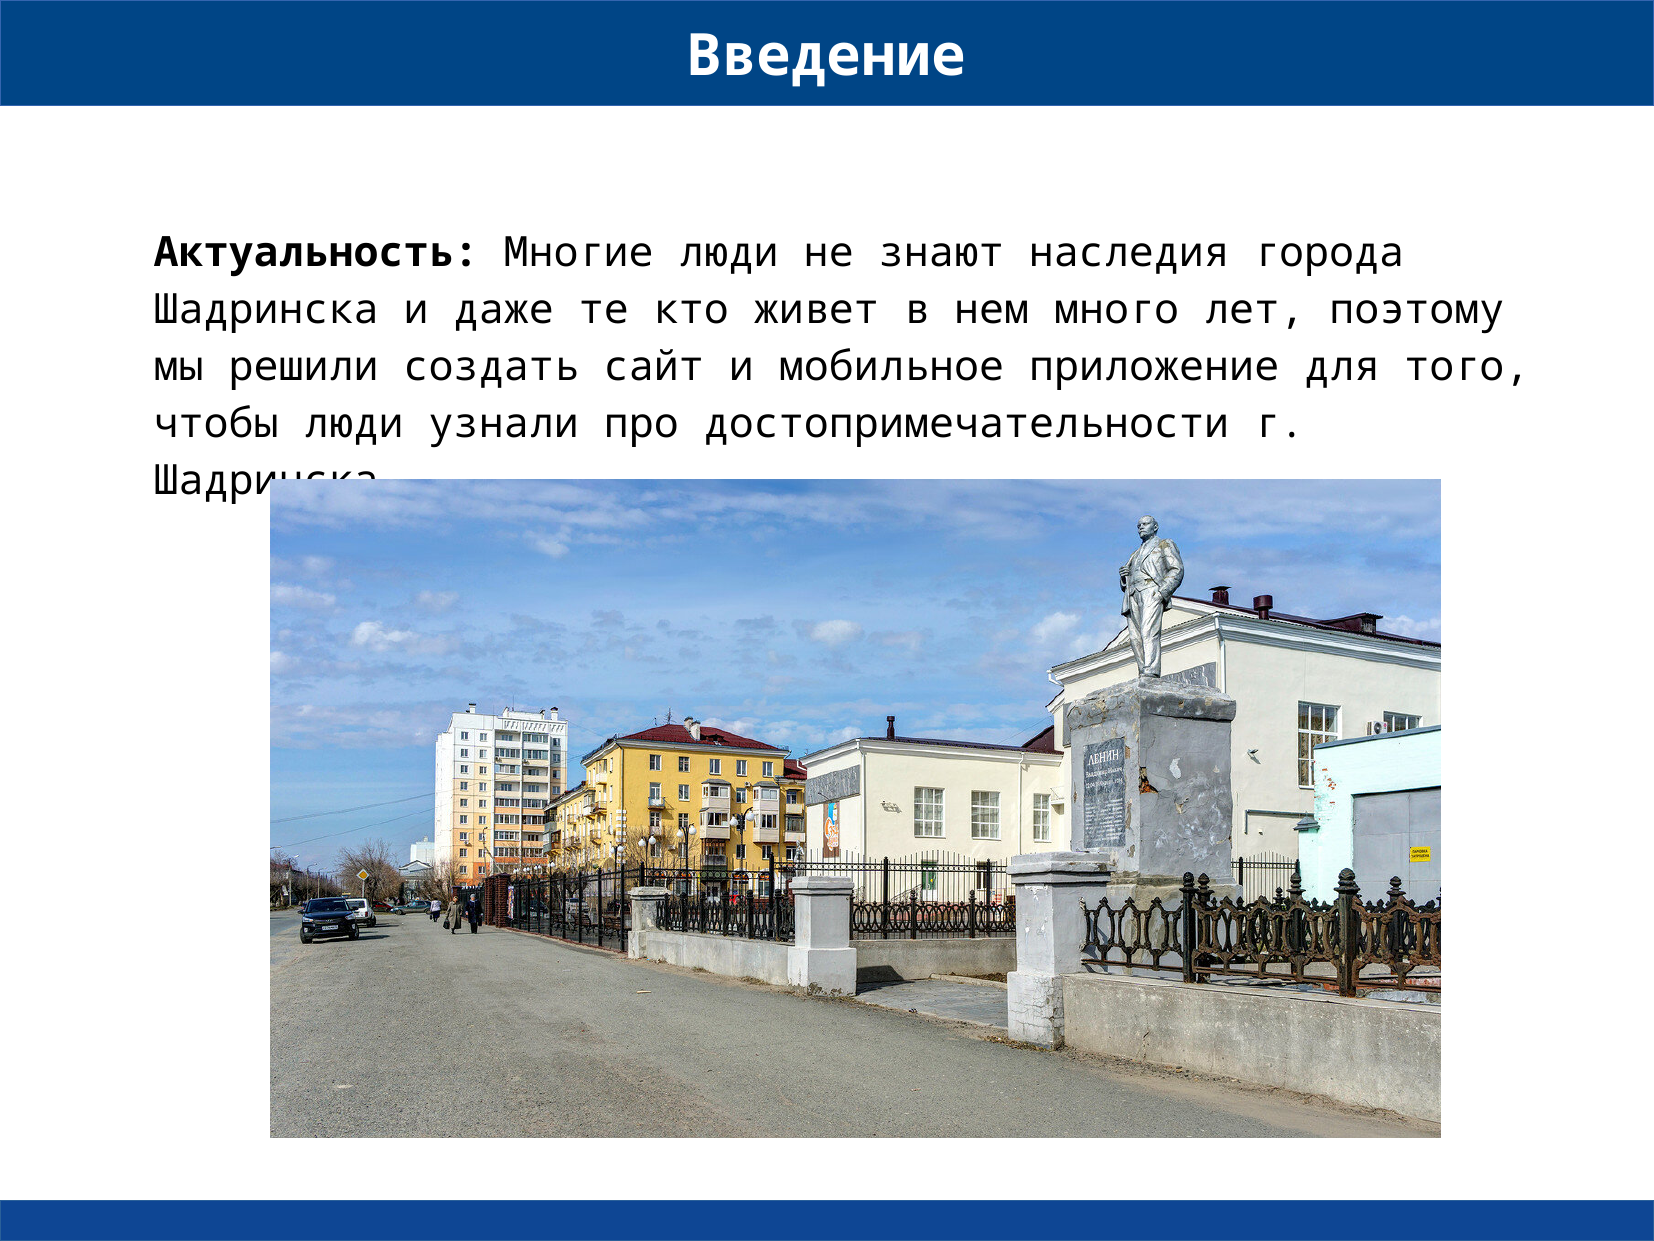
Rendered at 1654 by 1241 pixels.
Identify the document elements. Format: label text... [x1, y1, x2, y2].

title Введение [0, 0, 1654, 106]
list Актуальность: Многие люди не знают наследия города Шадринска и даже те кто живет в нем много лет, поэтому мы решили создать сайт и мобильное приложение для того, чтобы люди узнали про достопримечательности г. Шадринска. [82, 135, 1571, 1171]
text_box [0, 1200, 1654, 1241]
picture [270, 479, 1441, 1139]
